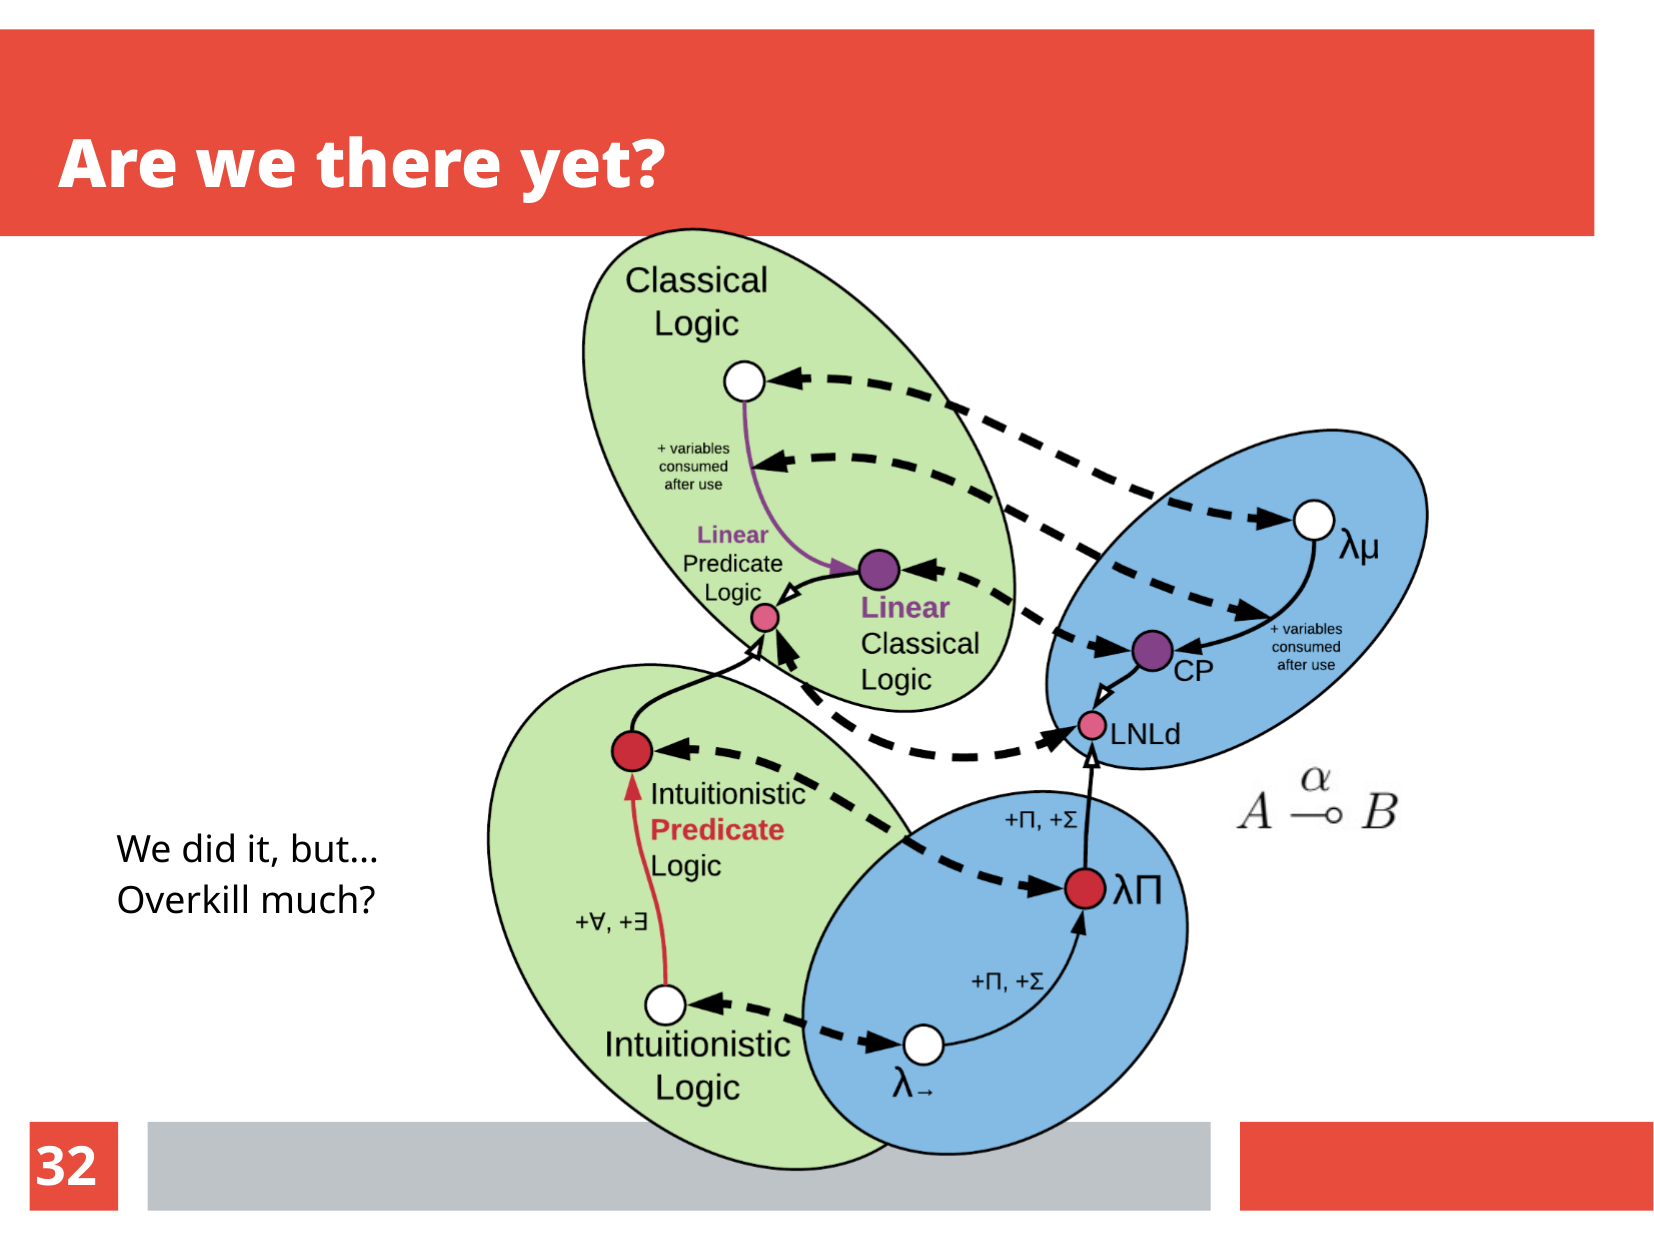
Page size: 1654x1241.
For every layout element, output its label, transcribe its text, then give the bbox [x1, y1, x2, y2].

text_box We did it, but… Overkill much? [101, 815, 327, 918]
text_box 32 [20, 1119, 254, 1210]
title Are we there yet? [59, 58, 1595, 207]
picture [327, 86, 1554, 1241]
